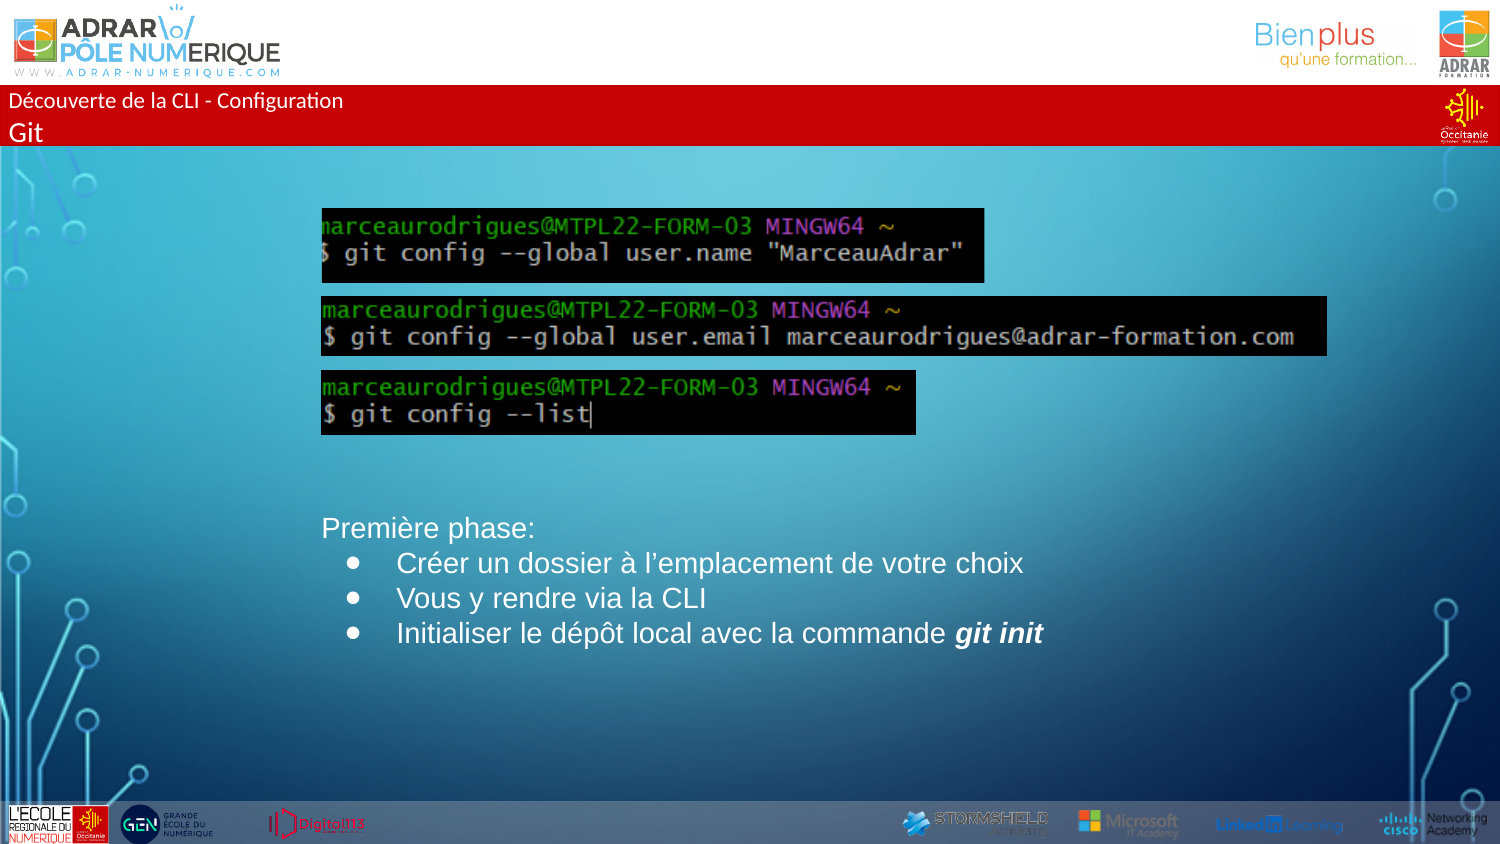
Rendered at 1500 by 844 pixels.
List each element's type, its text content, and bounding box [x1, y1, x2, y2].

picture [8, 803, 109, 844]
picture [7, 0, 288, 70]
picture [0, 85, 1500, 844]
picture [902, 807, 1048, 841]
picture [1256, 22, 1416, 68]
text_box Première phase: Créer un dossier à l’emplacement de votre choix Vous y rendre via la CLI Initialiser le dépôt local avec la commande git init [306, 494, 1446, 665]
picture [260, 807, 373, 841]
picture [1437, 8, 1491, 79]
text_box Découverte de la CLI - Configuration Git [0, 70, 373, 164]
